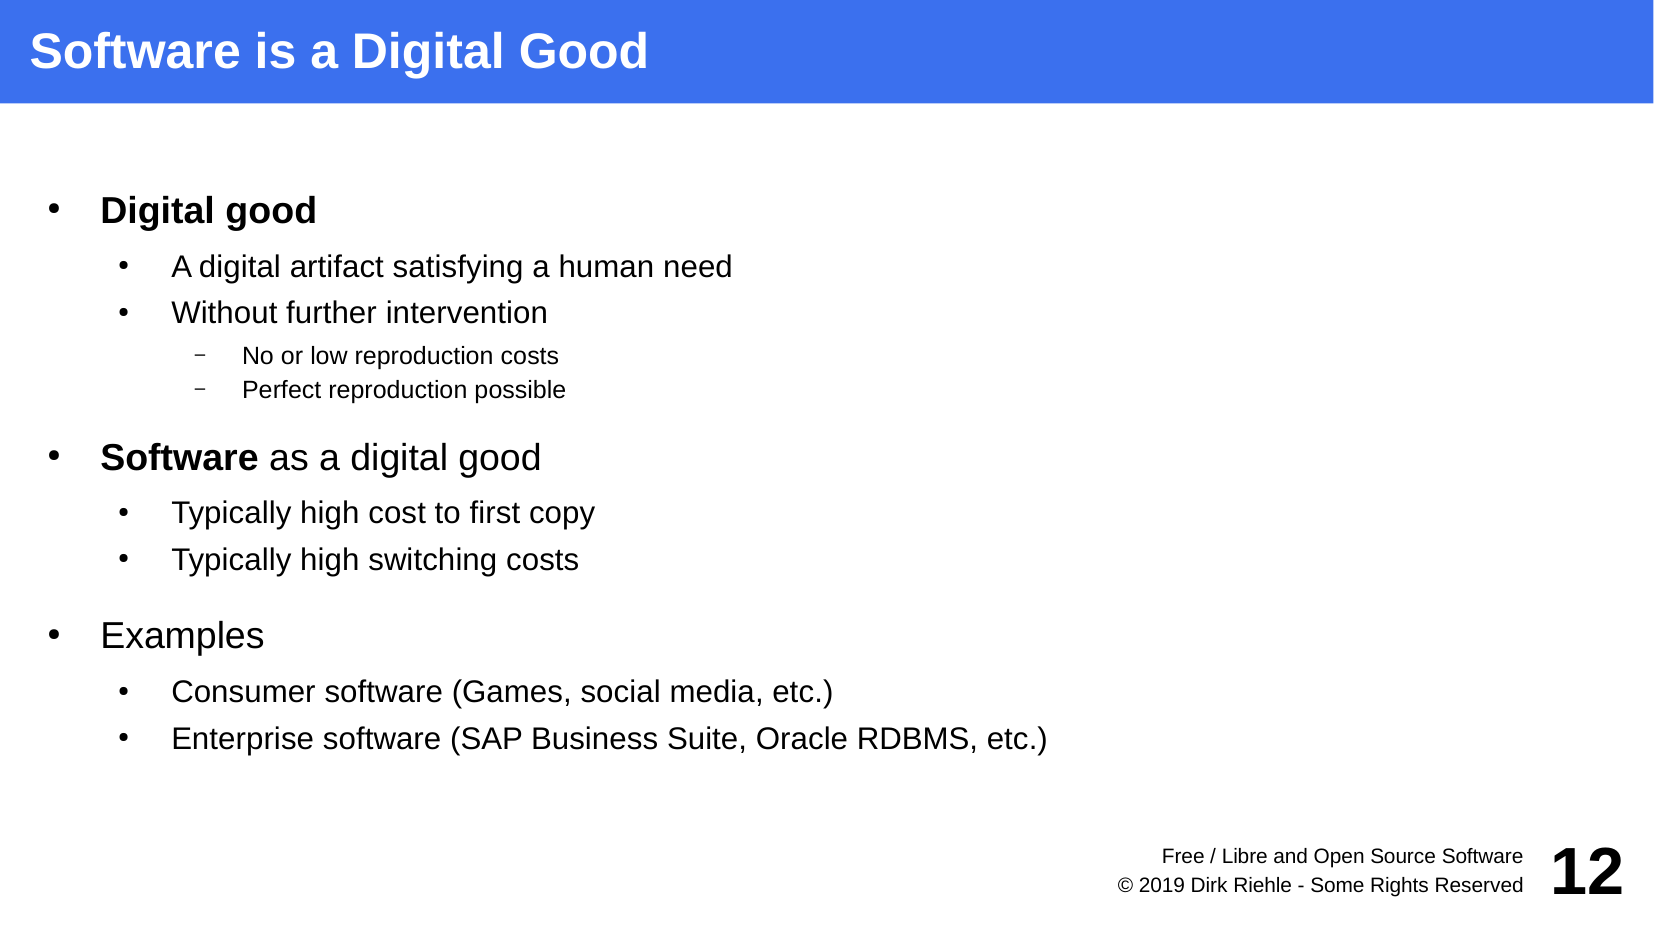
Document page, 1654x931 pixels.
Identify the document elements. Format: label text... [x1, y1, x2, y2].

title Software is a Digital Good [0, 0, 1654, 104]
list Digital good A digital artifact satisfying a human need Without further intervention No or low reproduction costs Perfect reproduction possible Software as a digital good Typically high cost to first copy Typically high switching costs Examples Consumer software (Games, social media, etc.) Enterprise software (SAP Business Suite, Oracle RDBMS, etc.) [29, 132, 1625, 813]
